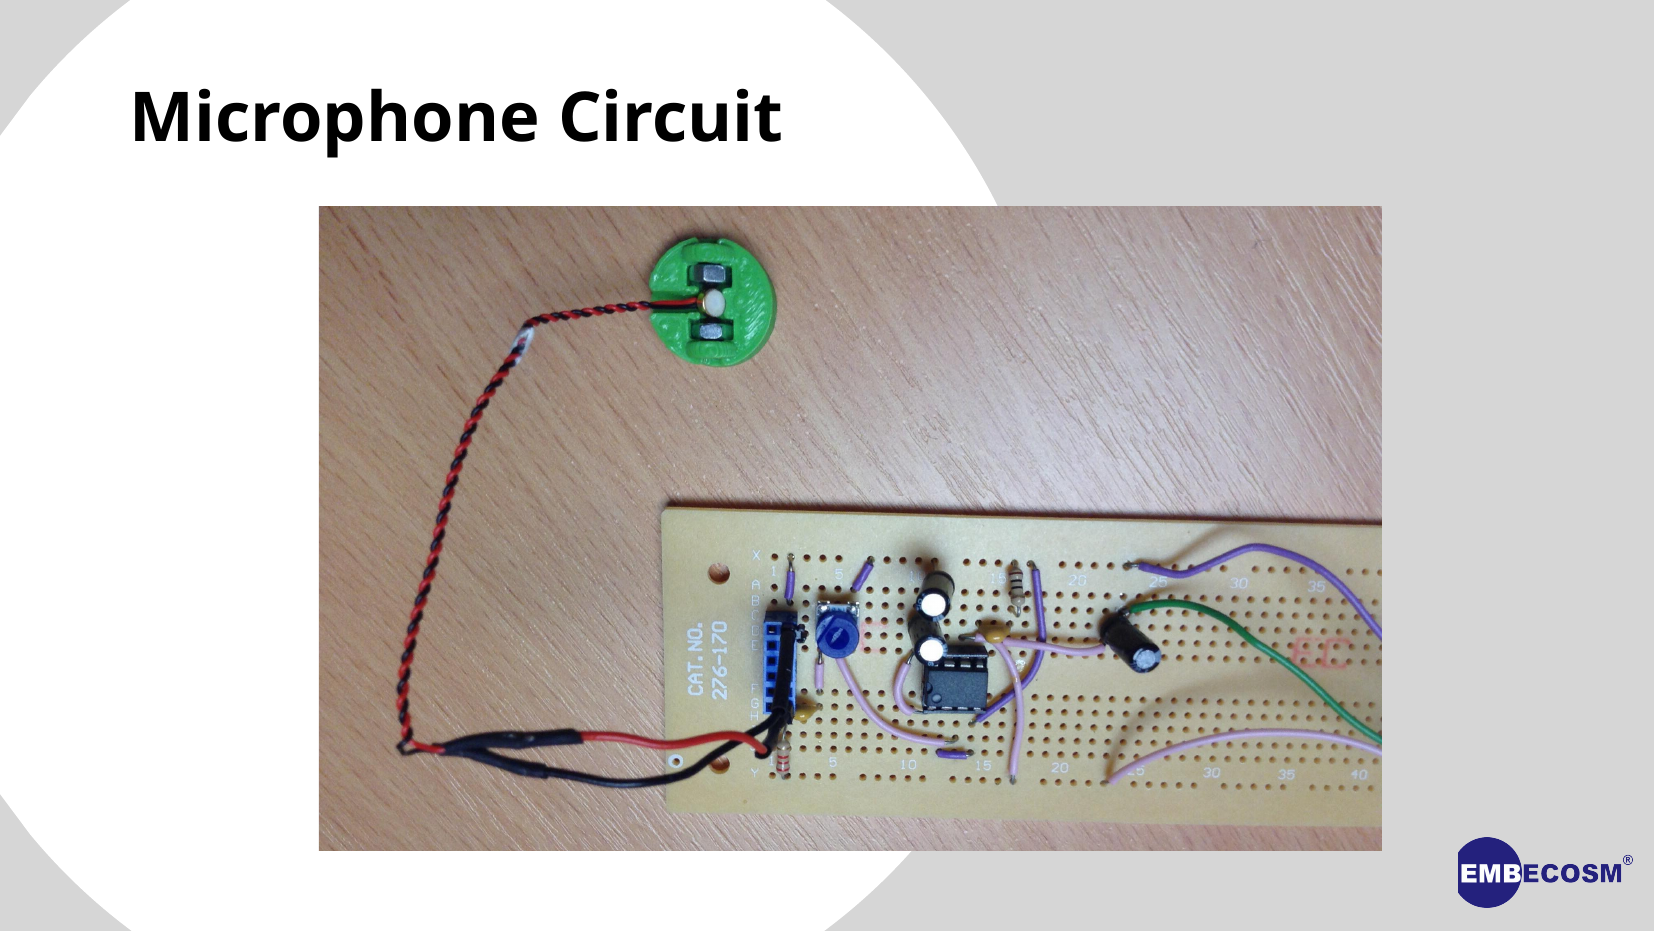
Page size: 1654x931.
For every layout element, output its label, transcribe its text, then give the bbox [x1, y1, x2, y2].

title Microphone Circuit [129, 37, 1571, 193]
picture [1458, 837, 1633, 908]
picture [318, 206, 1382, 851]
